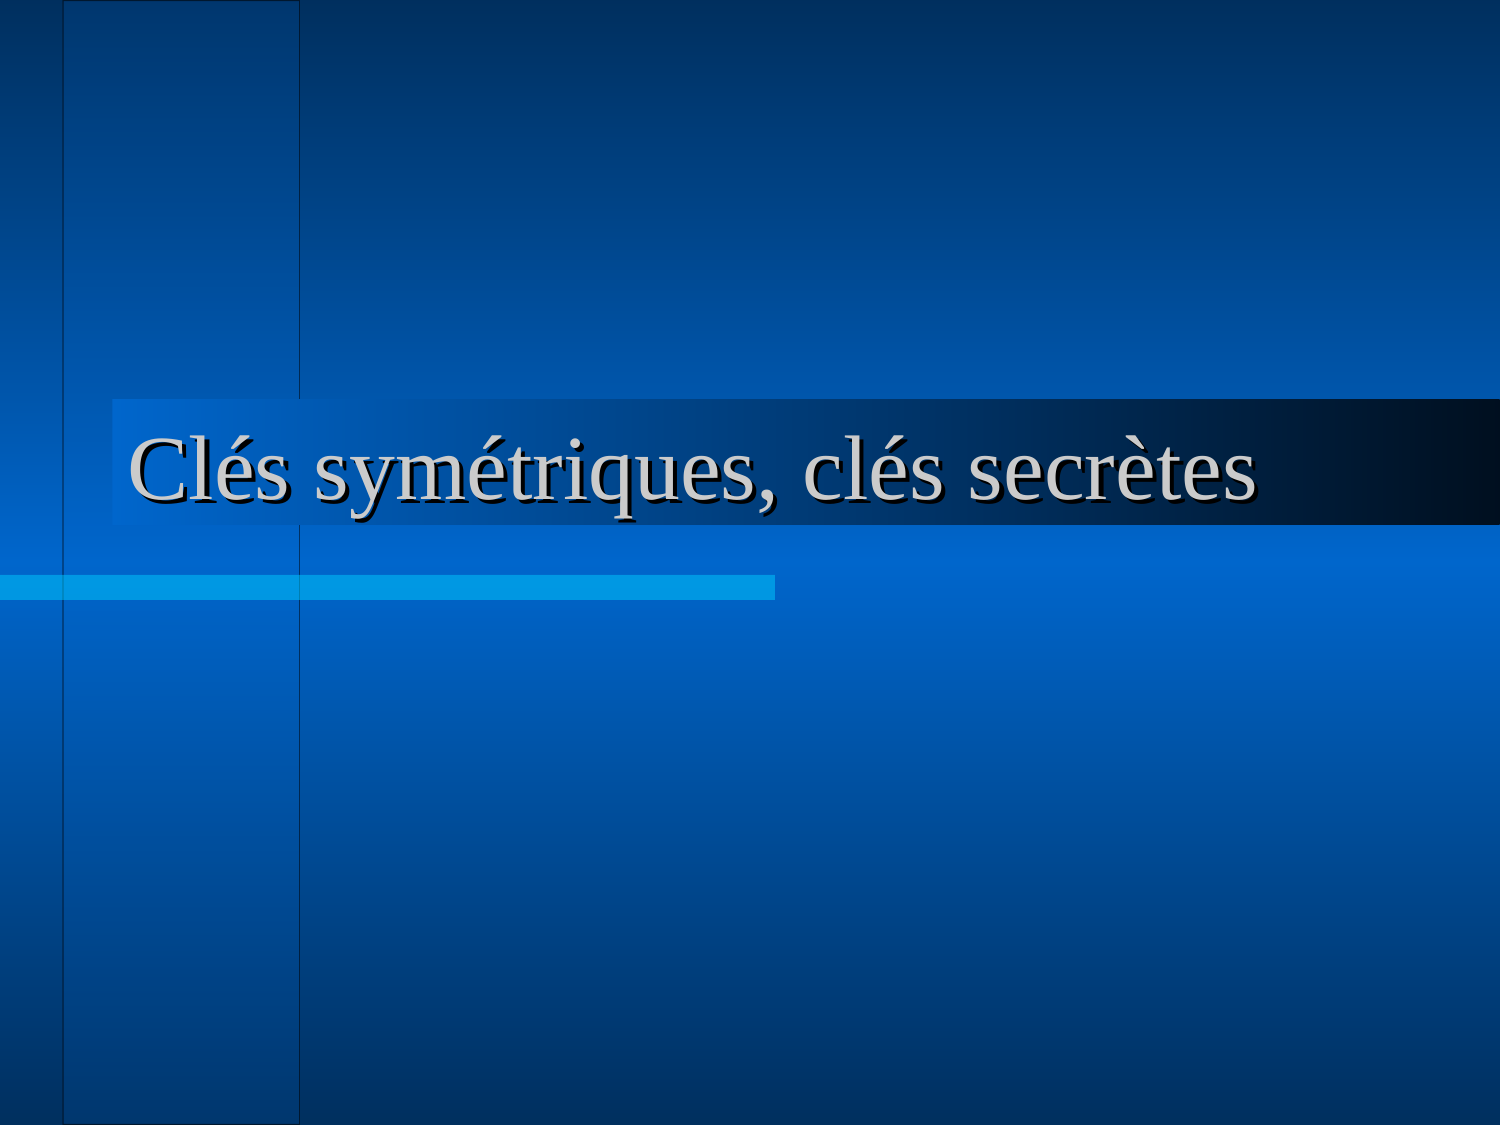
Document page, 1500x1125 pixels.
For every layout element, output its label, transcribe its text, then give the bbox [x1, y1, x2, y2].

title Clés symétriques, clés secrètes [112, 374, 1388, 563]
